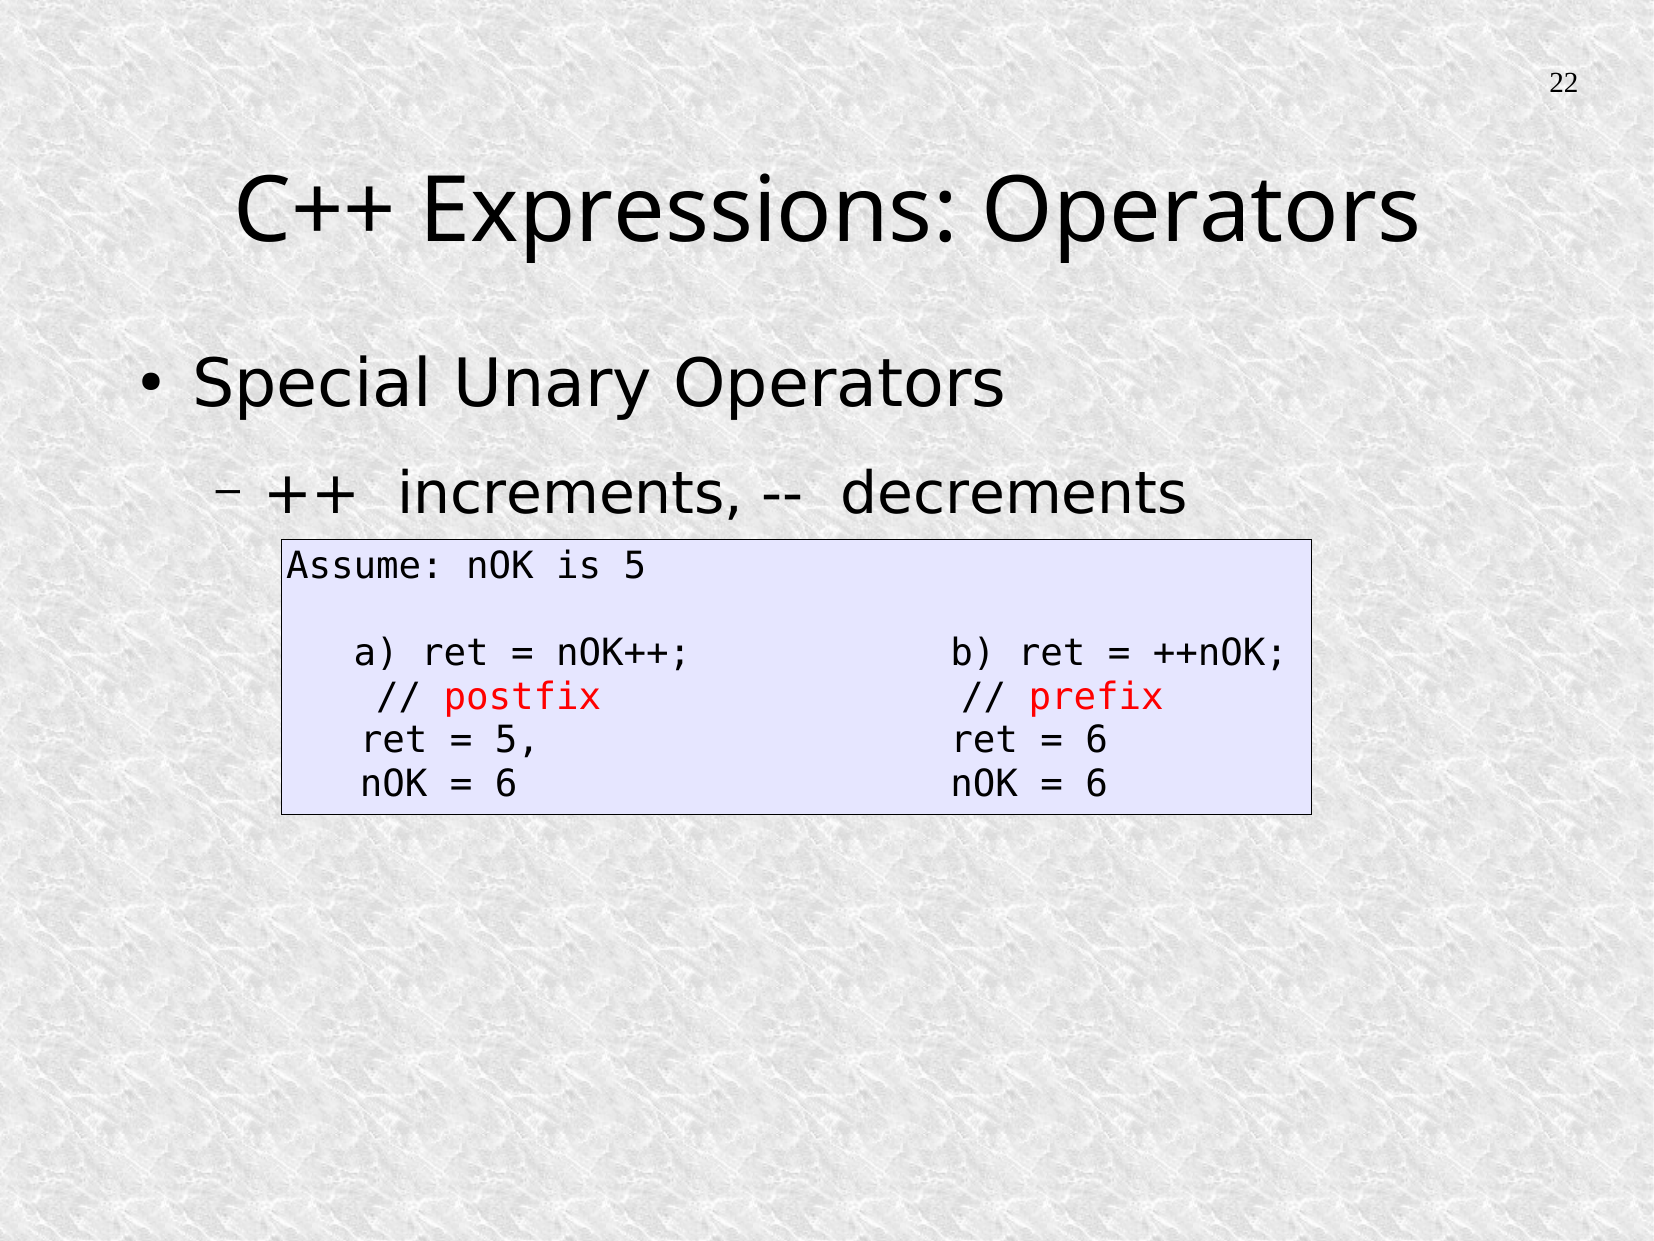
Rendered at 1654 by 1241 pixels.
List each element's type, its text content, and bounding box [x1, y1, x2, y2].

picture [0, 0, 1654, 1241]
list Special Unary Operators ++ increments, -- decrements [121, 344, 1636, 1241]
title C++ Expressions: Operators [121, 45, 1534, 344]
text_box Assume: nOK is 5 a) ret = nOK++; b) ret = ++nOK; // postfix // prefix ret = 5, ret = 6 nOK = 6 nOK = 6 [286, 544, 1453, 884]
